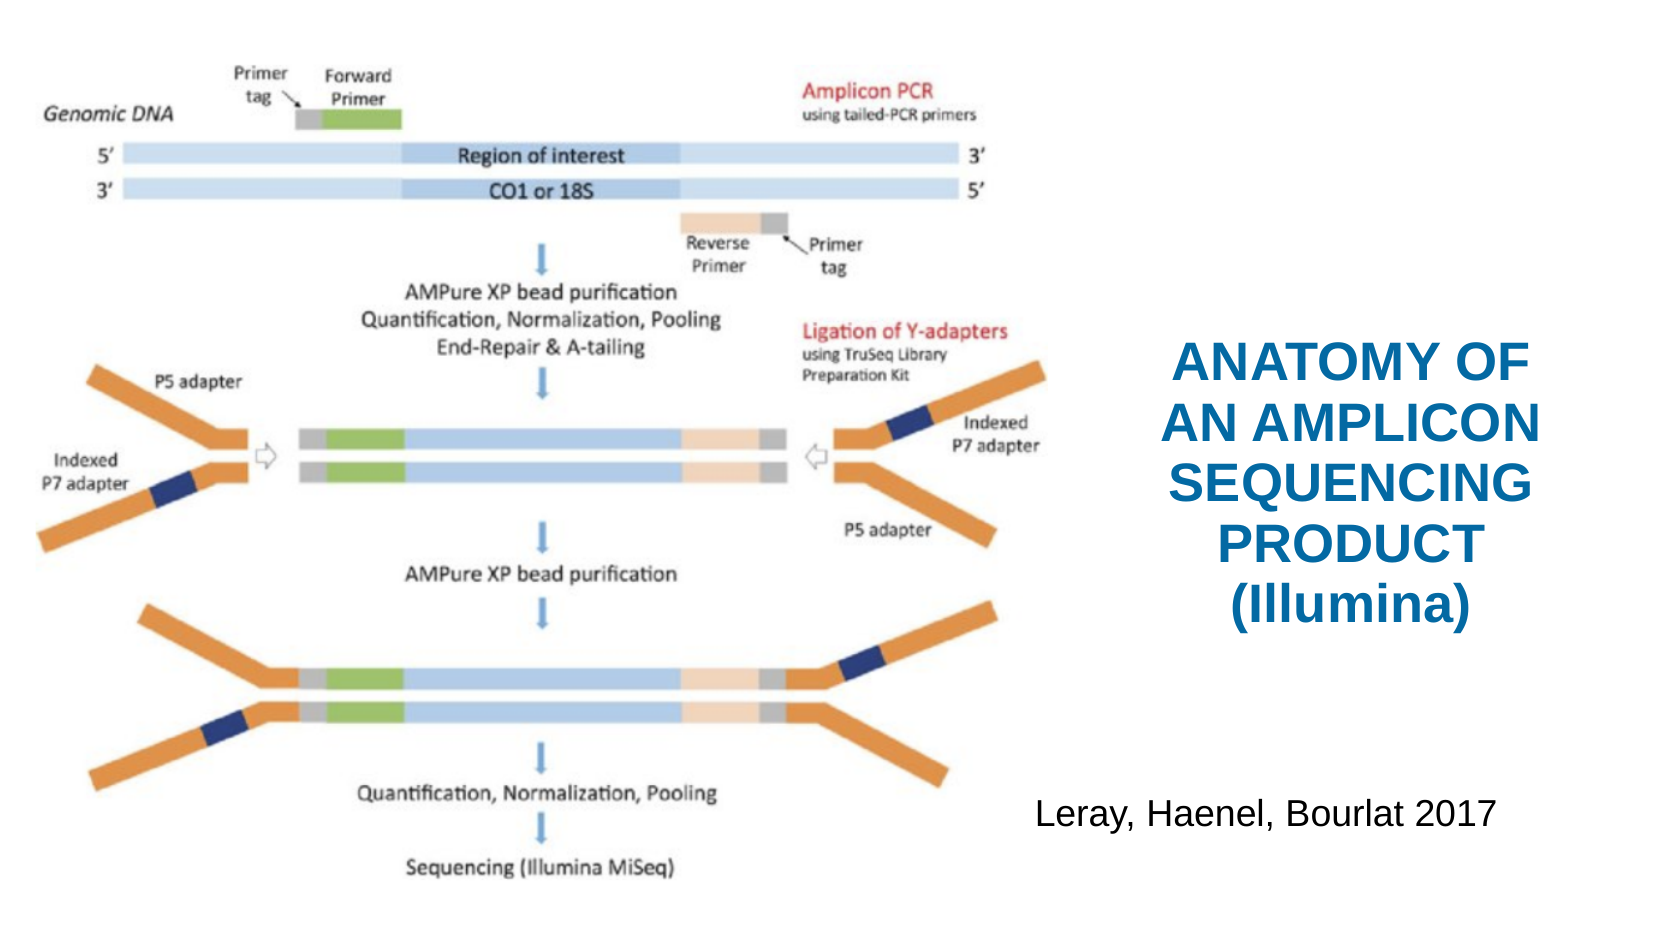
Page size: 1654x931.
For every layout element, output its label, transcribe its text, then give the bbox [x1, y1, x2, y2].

picture [1, 29, 1066, 916]
text_box ANATOMY OF AN AMPLICON SEQUENCING PRODUCT (Illumina) [1127, 324, 1576, 642]
text_box Leray, Haenel, Bourlat 2017 [1020, 785, 1516, 846]
